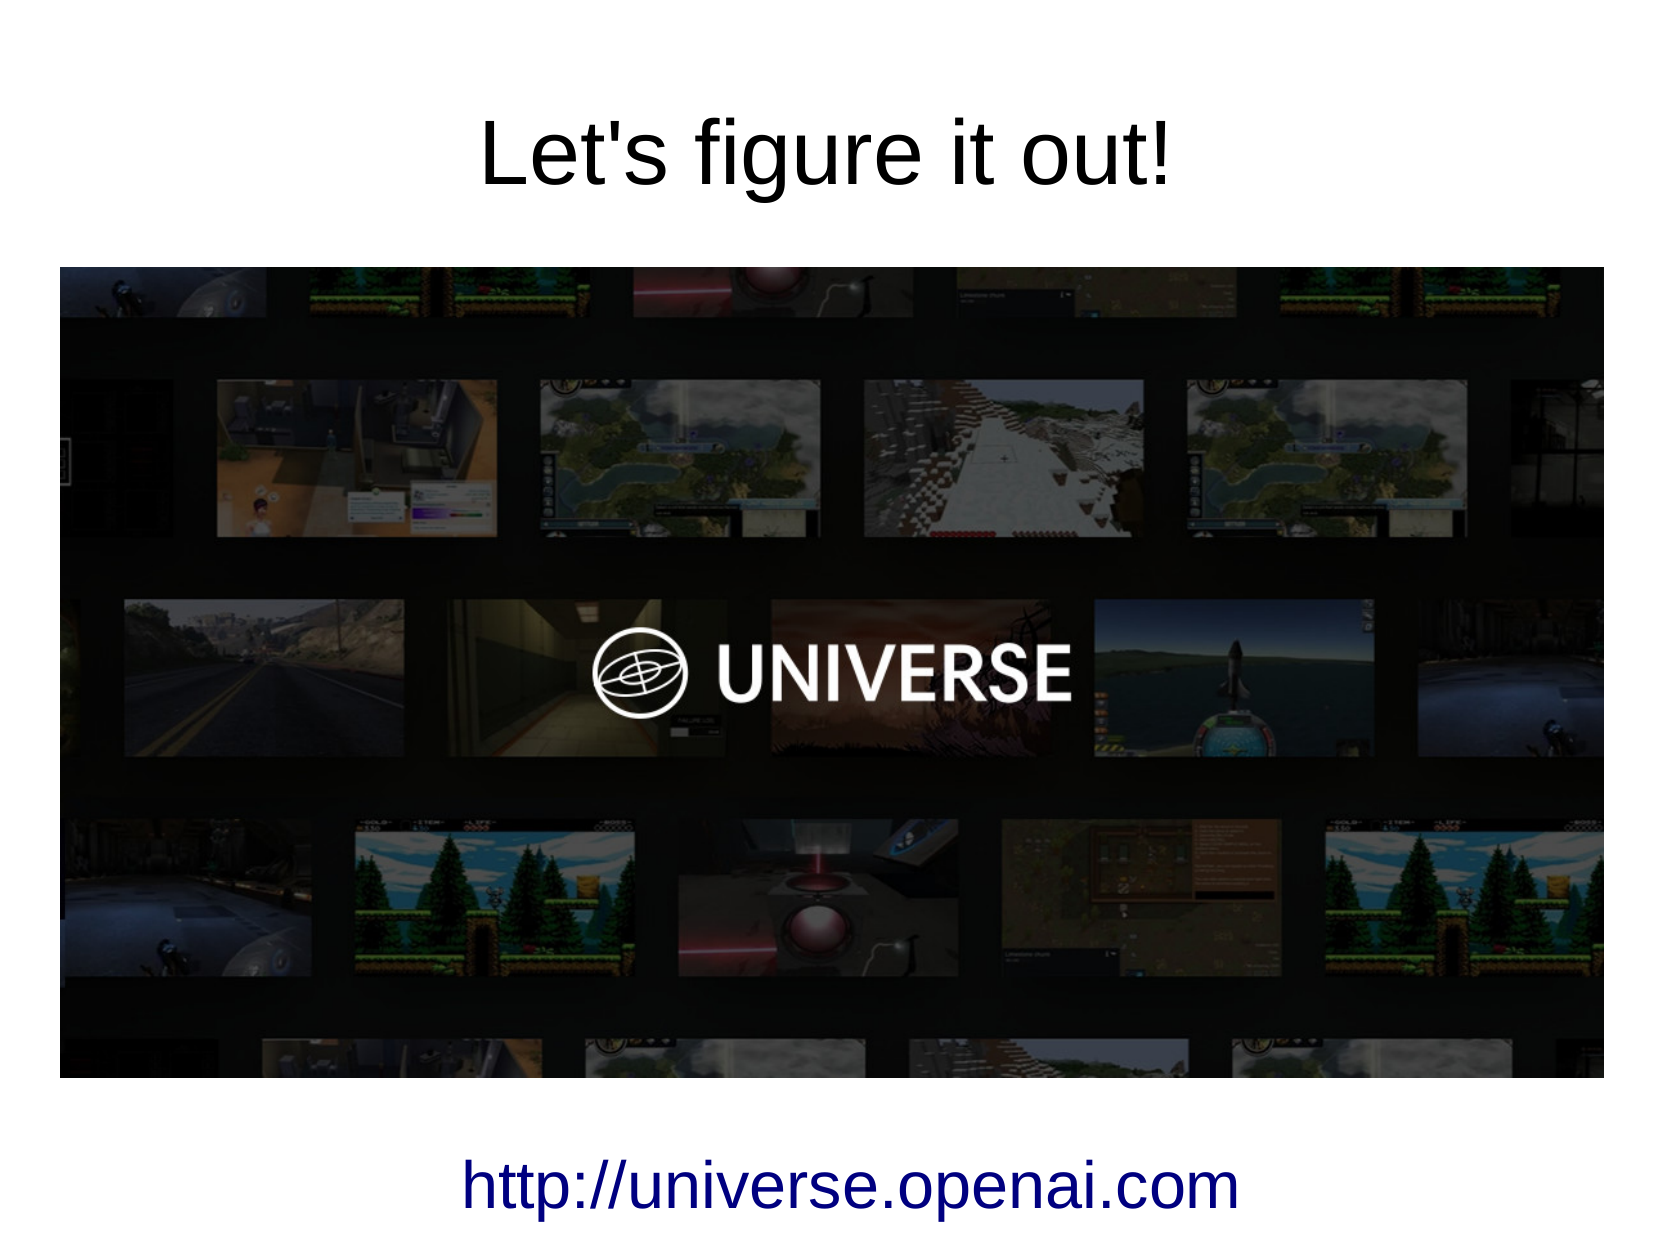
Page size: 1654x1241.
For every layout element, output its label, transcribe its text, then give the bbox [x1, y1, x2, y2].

text_box http://universe.openai.com [390, 1148, 1290, 1238]
title Let's figure it out! [82, 49, 1571, 257]
picture [60, 267, 1604, 1078]
